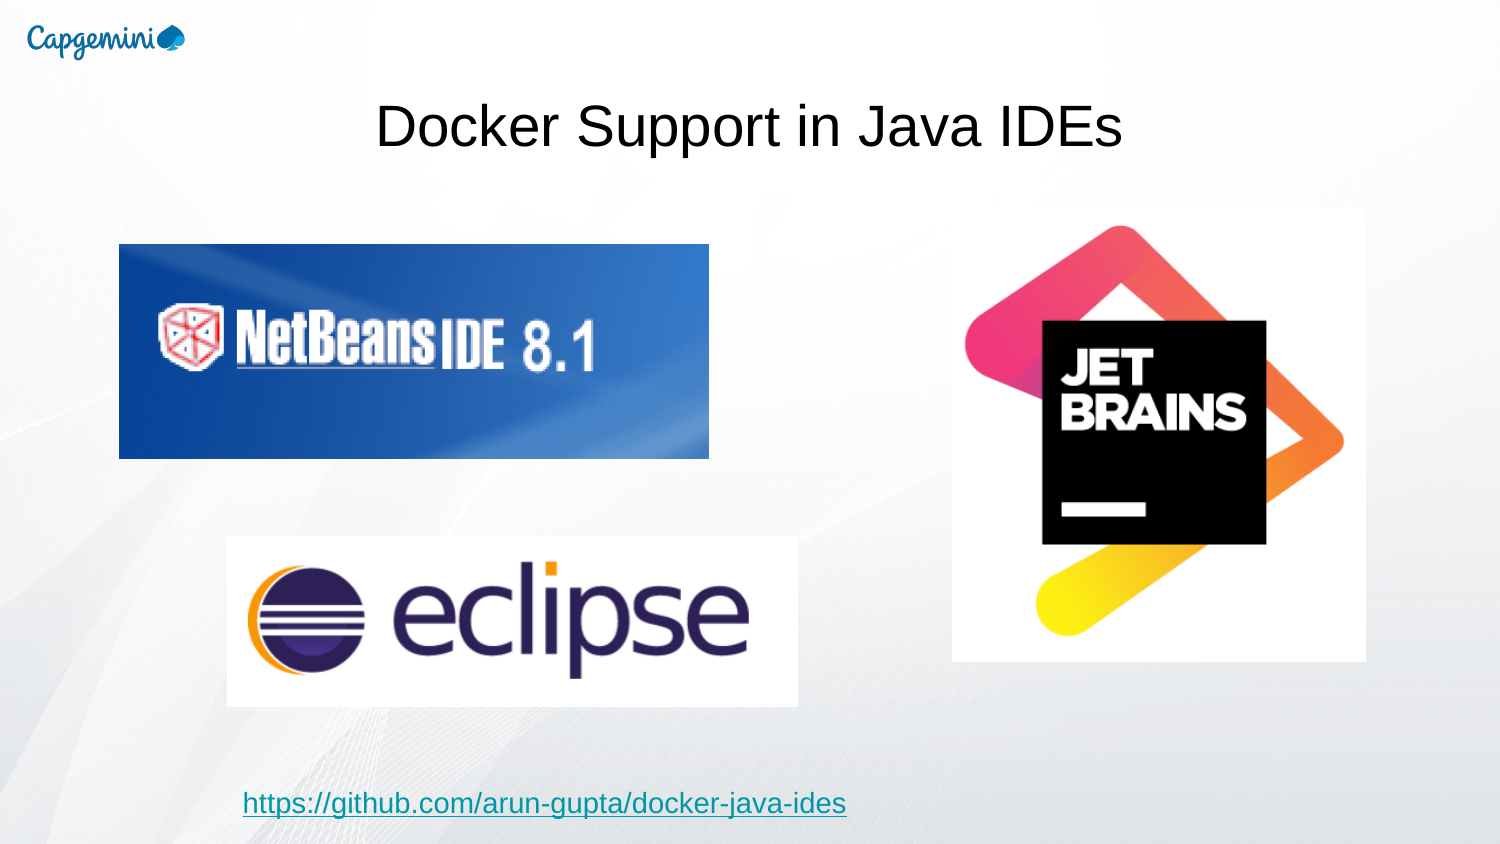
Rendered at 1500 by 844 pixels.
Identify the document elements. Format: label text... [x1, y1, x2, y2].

picture [0, 0, 1500, 844]
title Docker Support in Java IDEs [51, 72, 1449, 167]
text_box https://github.com/arun-gupta/docker-java-ides [227, 770, 940, 834]
